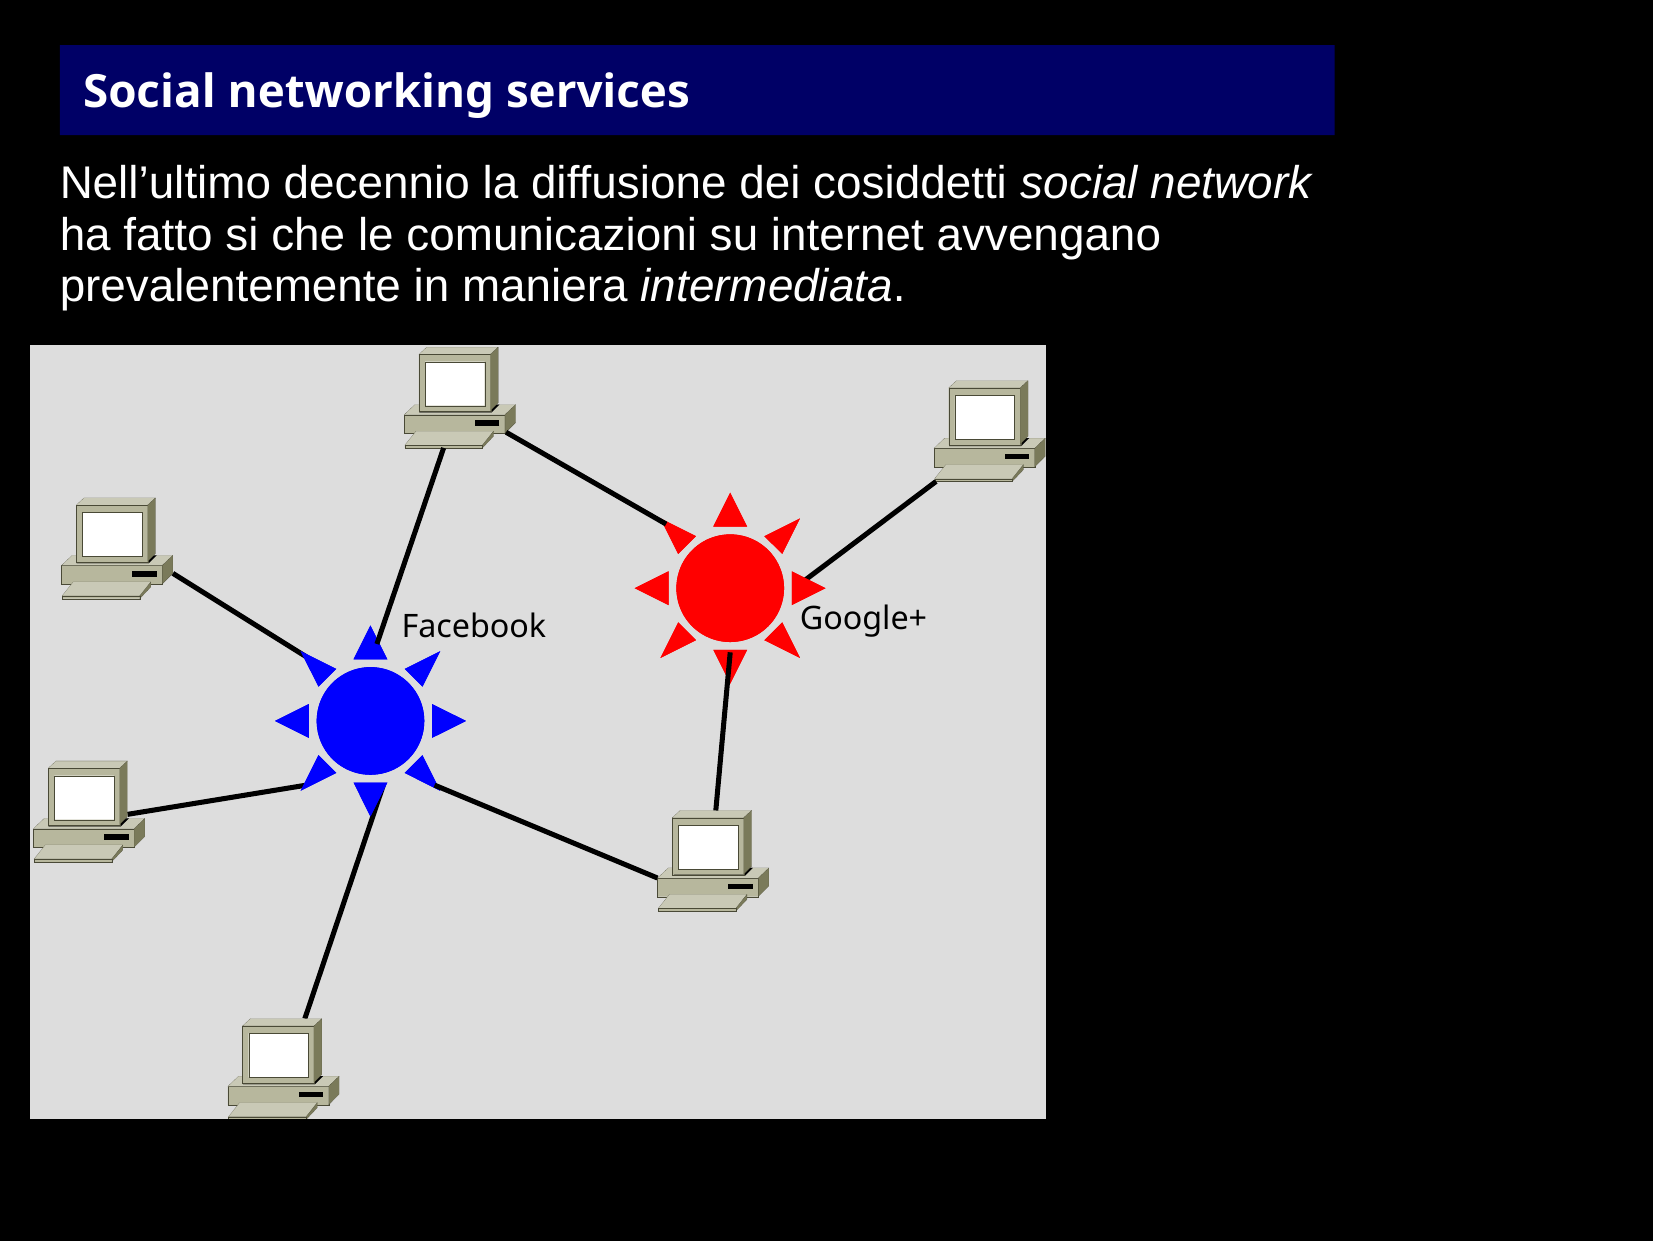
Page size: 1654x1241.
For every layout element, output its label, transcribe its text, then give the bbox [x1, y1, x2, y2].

list Social networking services [59, 45, 1335, 136]
picture [30, 345, 1046, 1119]
text_box Nell’ultimo decennio la diffusione dei cosiddetti social network ha fatto si che le comunicazioni su internet avvengano prevalentemente in maniera intermediata. [45, 150, 1351, 319]
